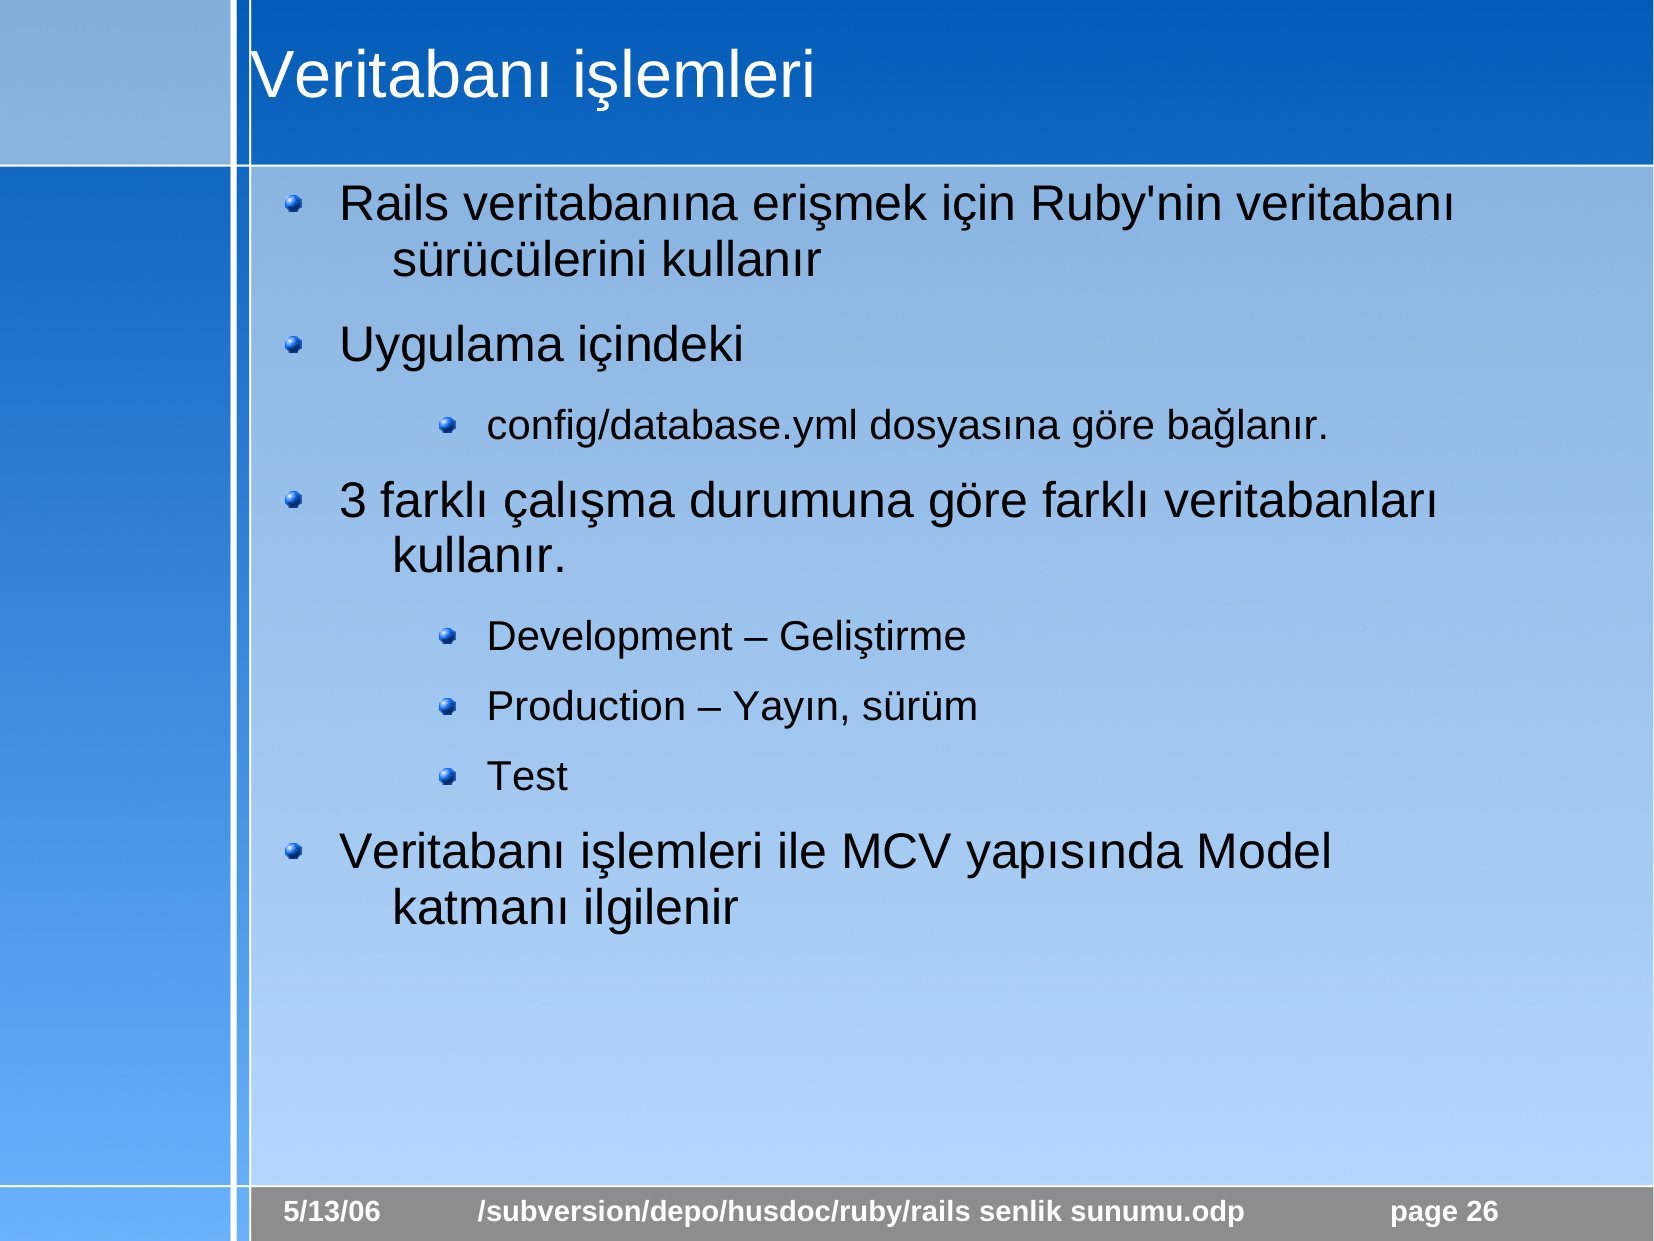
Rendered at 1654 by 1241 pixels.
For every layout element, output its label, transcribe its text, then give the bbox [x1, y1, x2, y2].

title Veritabanı işlemleri [250, 11, 1477, 137]
list Rails veritabanına erişmek için Ruby'nin veritabanı sürücülerini kullanır Uygulama içindeki config/database.yml dosyasına göre bağlanır. 3 farklı çalışma durumuna göre farklı veritabanları kullanır. Development – Geliştirme Production – Yayın, sürüm Test Veritabanı işlemleri ile MCV yapısında Model katmanı ilgilenir [250, 175, 1477, 1051]
picture [0, 0, 1654, 1241]
